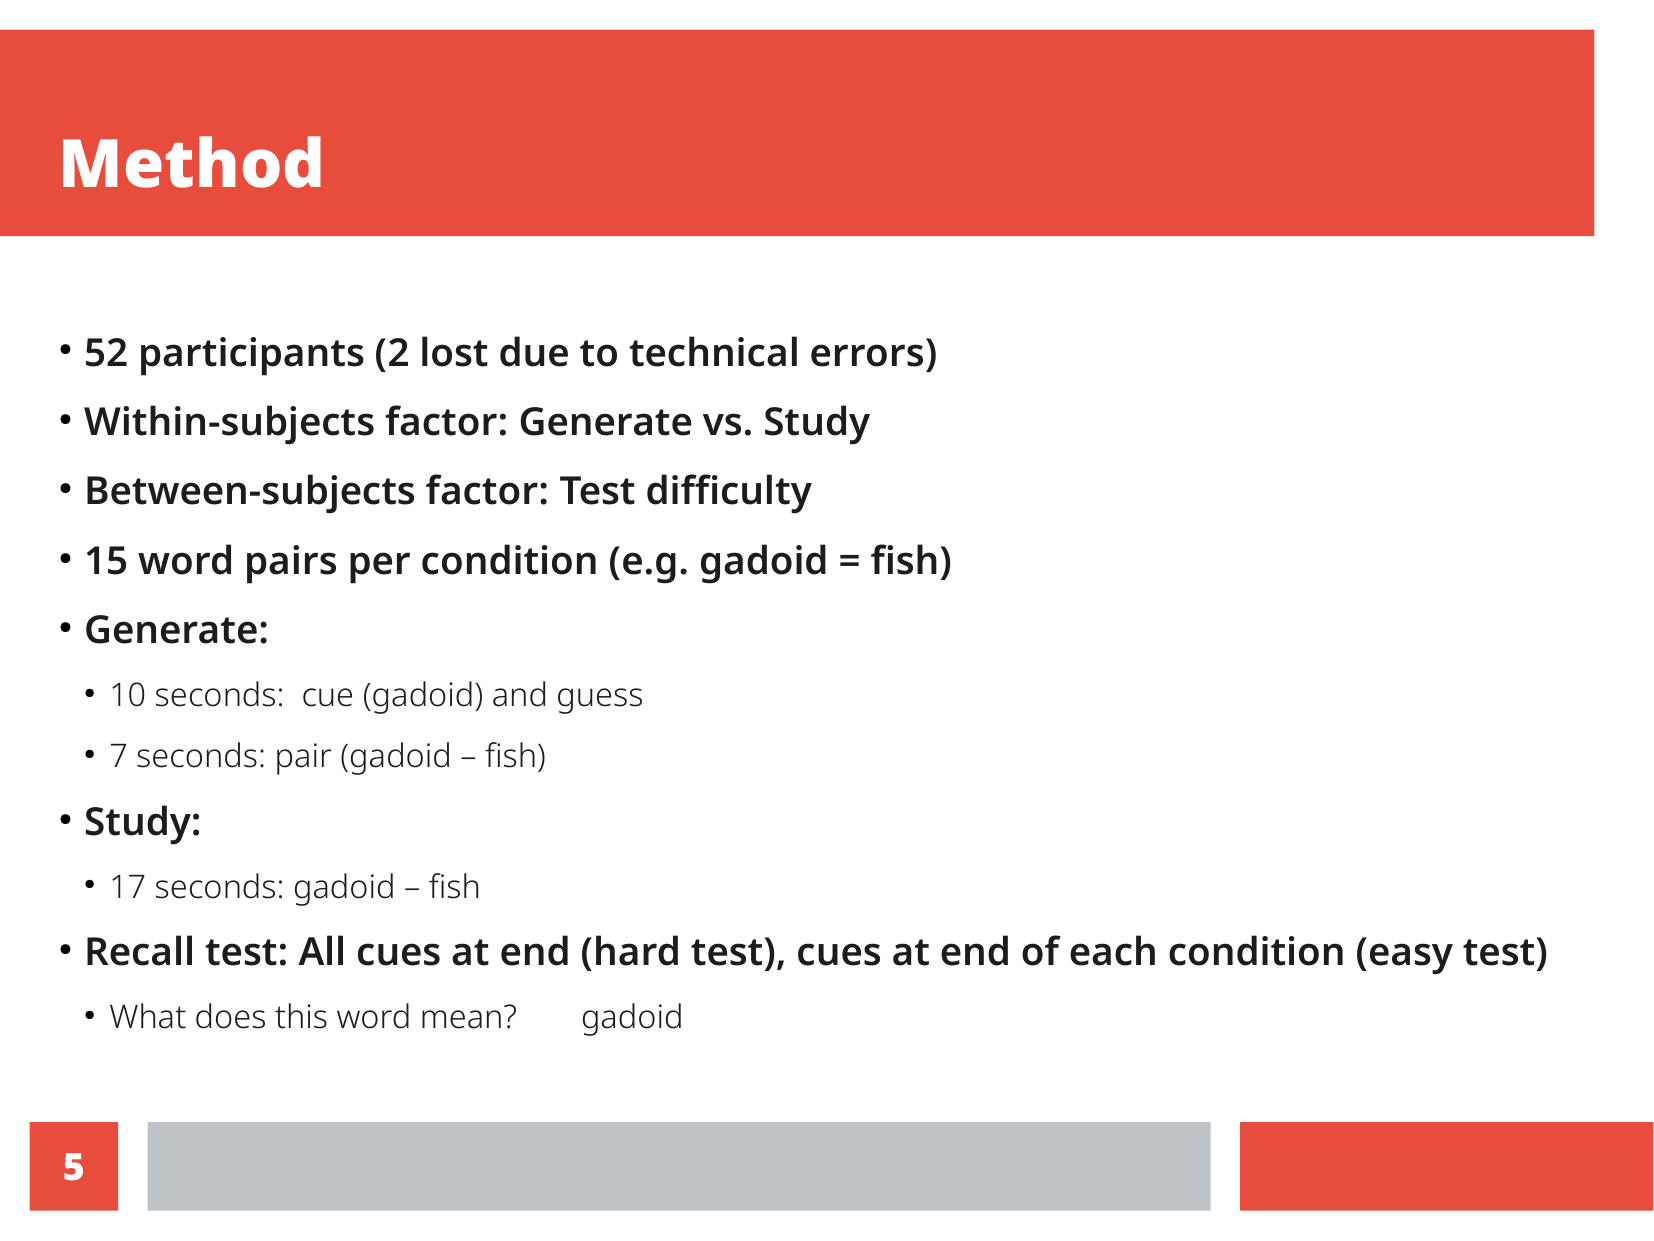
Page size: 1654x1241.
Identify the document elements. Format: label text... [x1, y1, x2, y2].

list 52 participants (2 lost due to technical errors) Within-subjects factor: Generate vs. Study Between-subjects factor: Test difficulty 15 word pairs per condition (e.g. gadoid = fish) Generate: 10 seconds: cue (gadoid) and guess 7 seconds: pair (gadoid – fish) Study: 17 seconds: gadoid – fish Recall test: All cues at end (hard test), cues at end of each condition (easy test) What does this word mean? gadoid [59, 324, 1565, 1093]
title Method [59, 59, 1595, 207]
